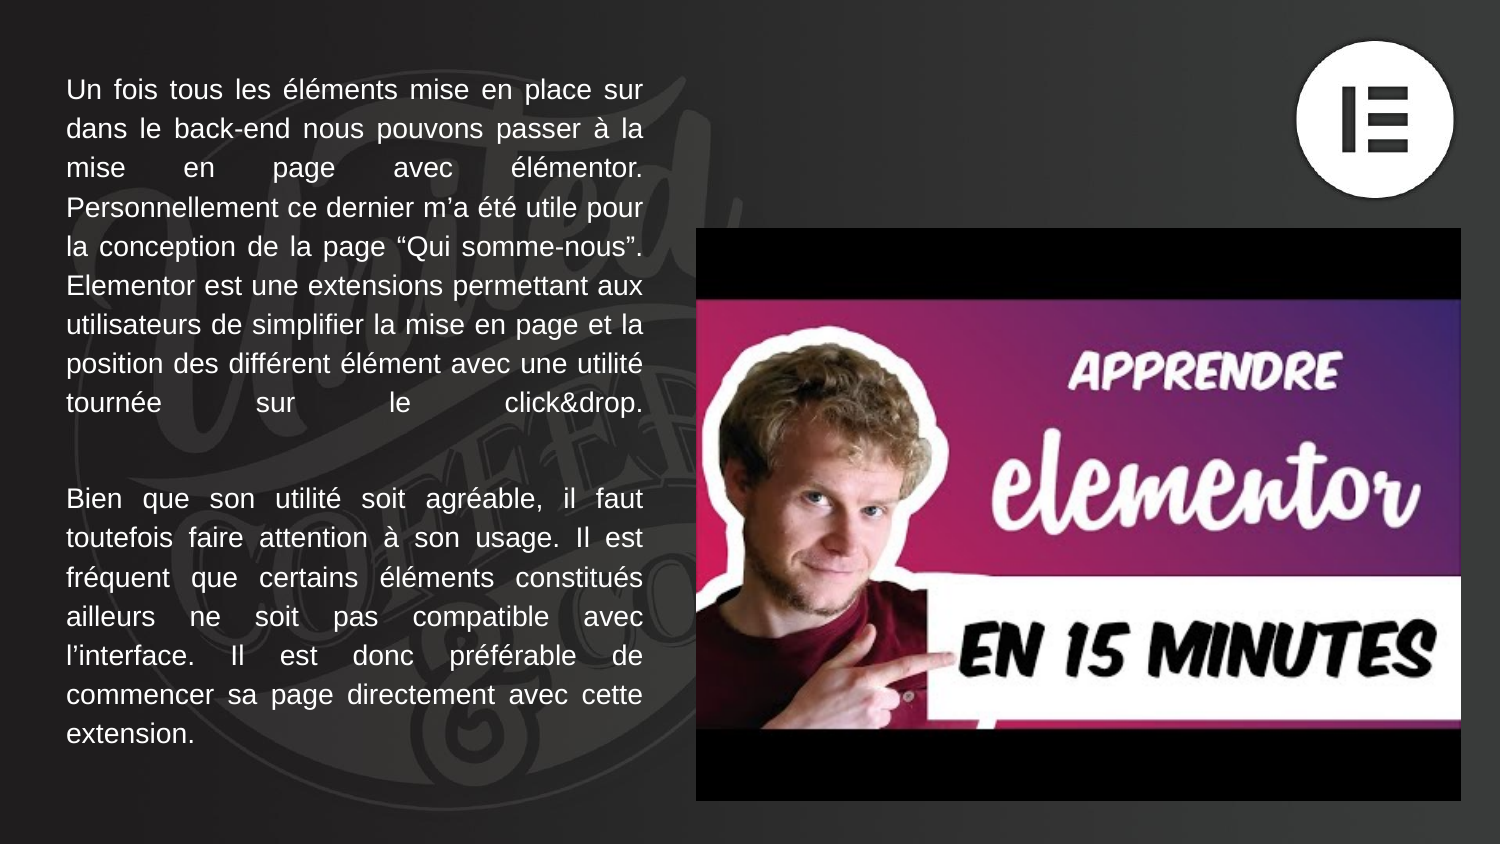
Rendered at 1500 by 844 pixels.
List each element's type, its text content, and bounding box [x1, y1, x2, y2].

list Un fois tous les éléments mise en place sur dans le back-end nous pouvons passer à la mise en page avec élémentor. Personnellement ce dernier m’a été utile pour la conception de la page “Qui somme-nous”. Elementor est une extensions permettant aux utilisateurs de simplifier la mise en page et la position des différent élément avec une utilité tournée sur le click&drop. Bien que son utilité soit agréable, il faut toutefois faire attention à son usage. Il est fréquent que certains éléments constitués ailleurs ne soit pas compatible avec l’interface. Il est donc préférable de commencer sa page directement avec cette extension. [51, 51, 659, 792]
picture [0, 0, 1500, 844]
